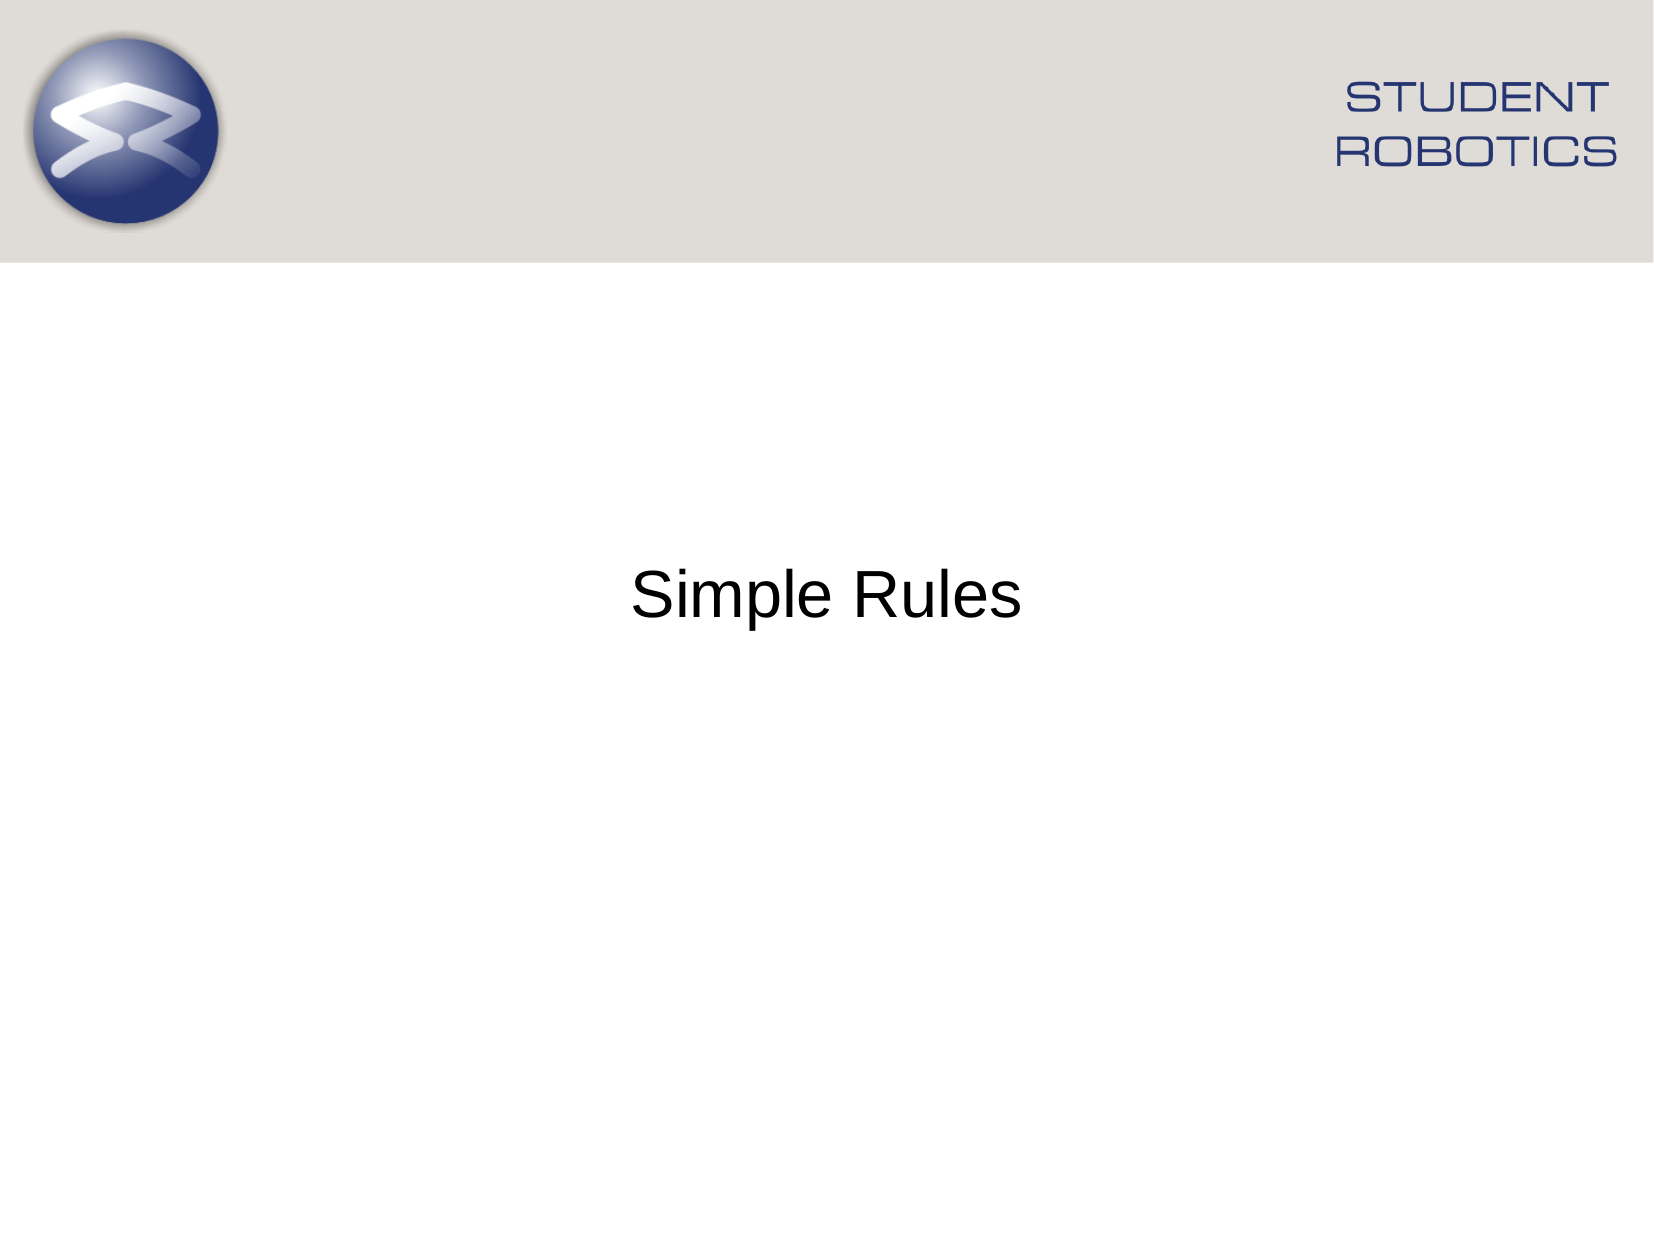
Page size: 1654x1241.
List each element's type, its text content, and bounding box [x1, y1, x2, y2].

picture [9, 19, 82, 245]
picture [1571, 68, 1633, 174]
subtitle Simple Rules [82, 7, 1571, 1102]
